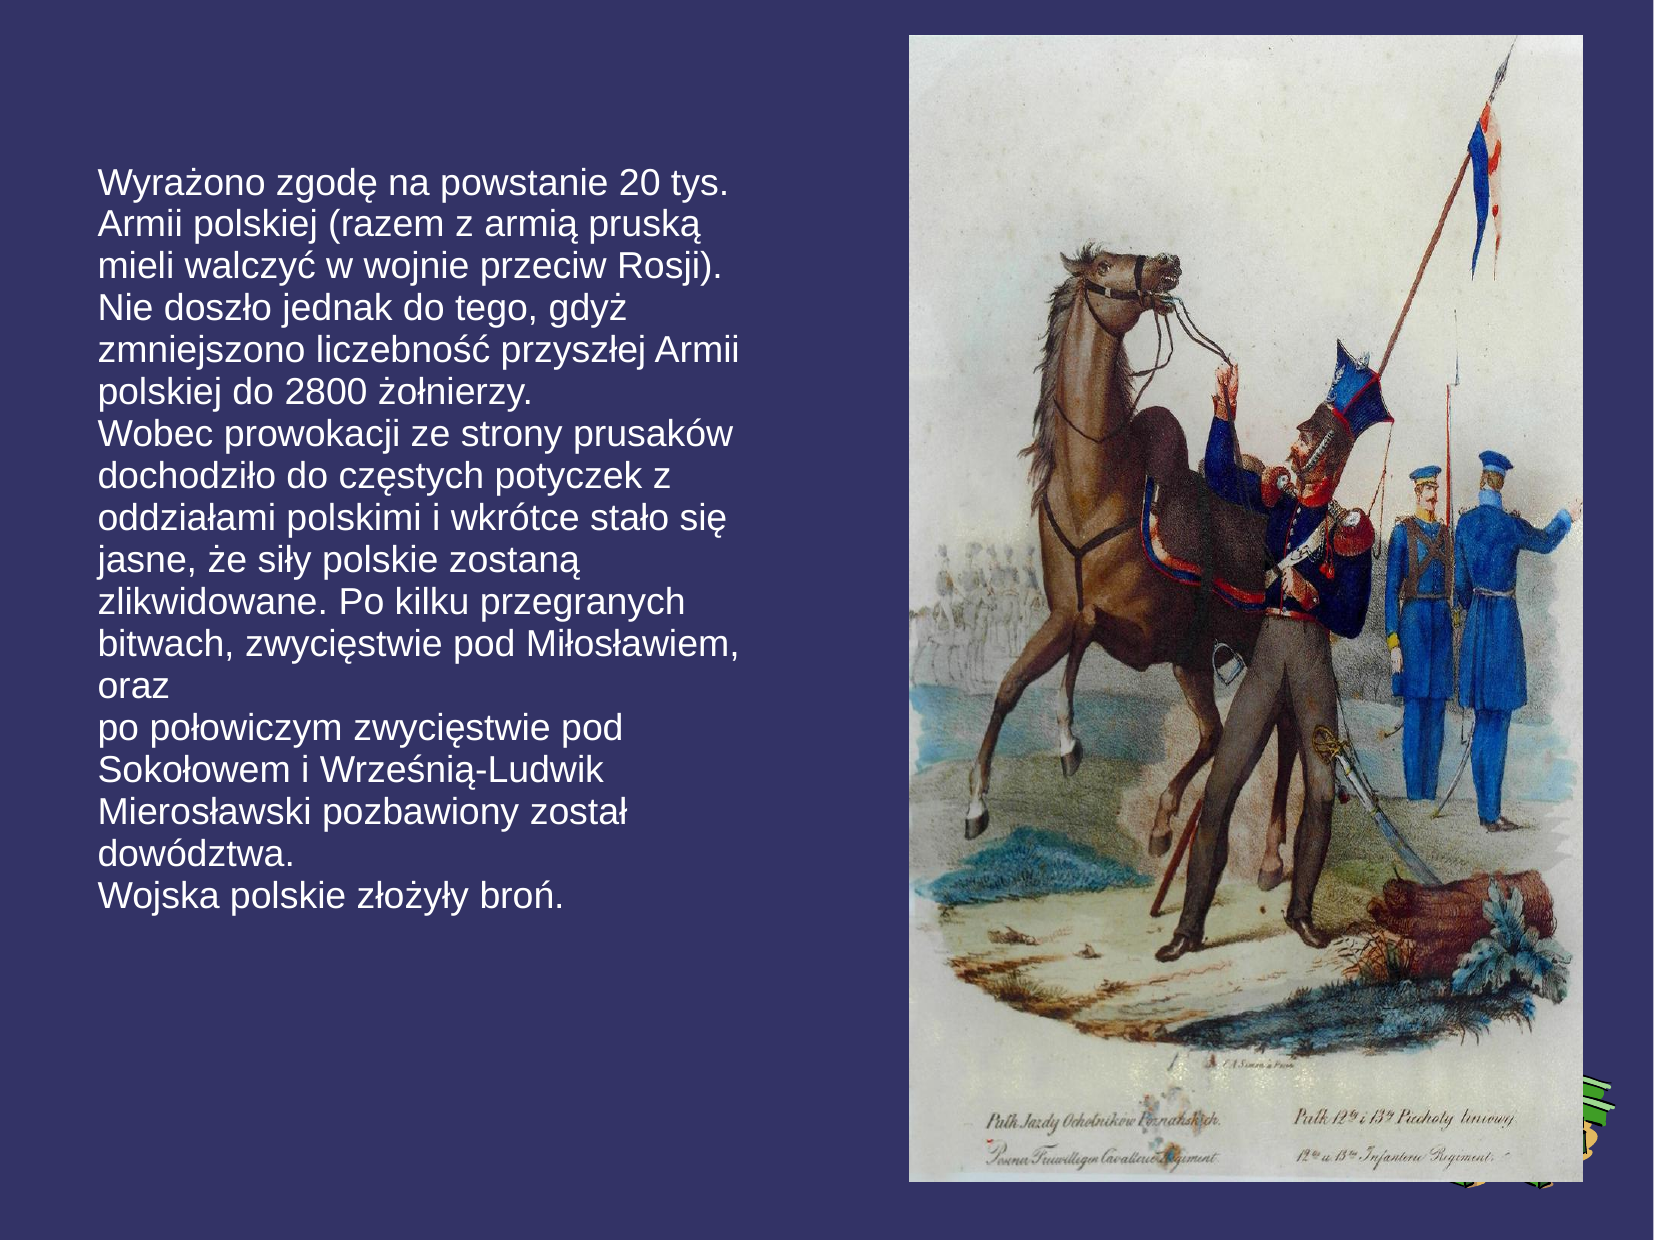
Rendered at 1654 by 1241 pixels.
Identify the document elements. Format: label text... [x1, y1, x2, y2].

text_box Wyrażono zgodę na powstanie 20 tys. Armii polskiej (razem z armią pruską mieli walczyć w wojnie przeciw Rosji). Nie doszło jednak do tego, gdyż zmniejszono liczebność przyszłej Armii polskiej do 2800 żołnierzy. Wobec prowokacji ze strony prusaków dochodziło do częstych potyczek z oddziałami polskimi i wkrótce stało się jasne, że siły polskie zostaną zlikwidowane. Po kilku przegranych bitwach, zwycięstwie pod Miłosławiem, oraz po połowiczym zwycięstwie pod Sokołowem i Wrześnią-Ludwik Mierosławski pozbawiony został dowództwa. Wojska polskie złożyły broń. [82, 153, 792, 981]
picture [909, 35, 1583, 1182]
